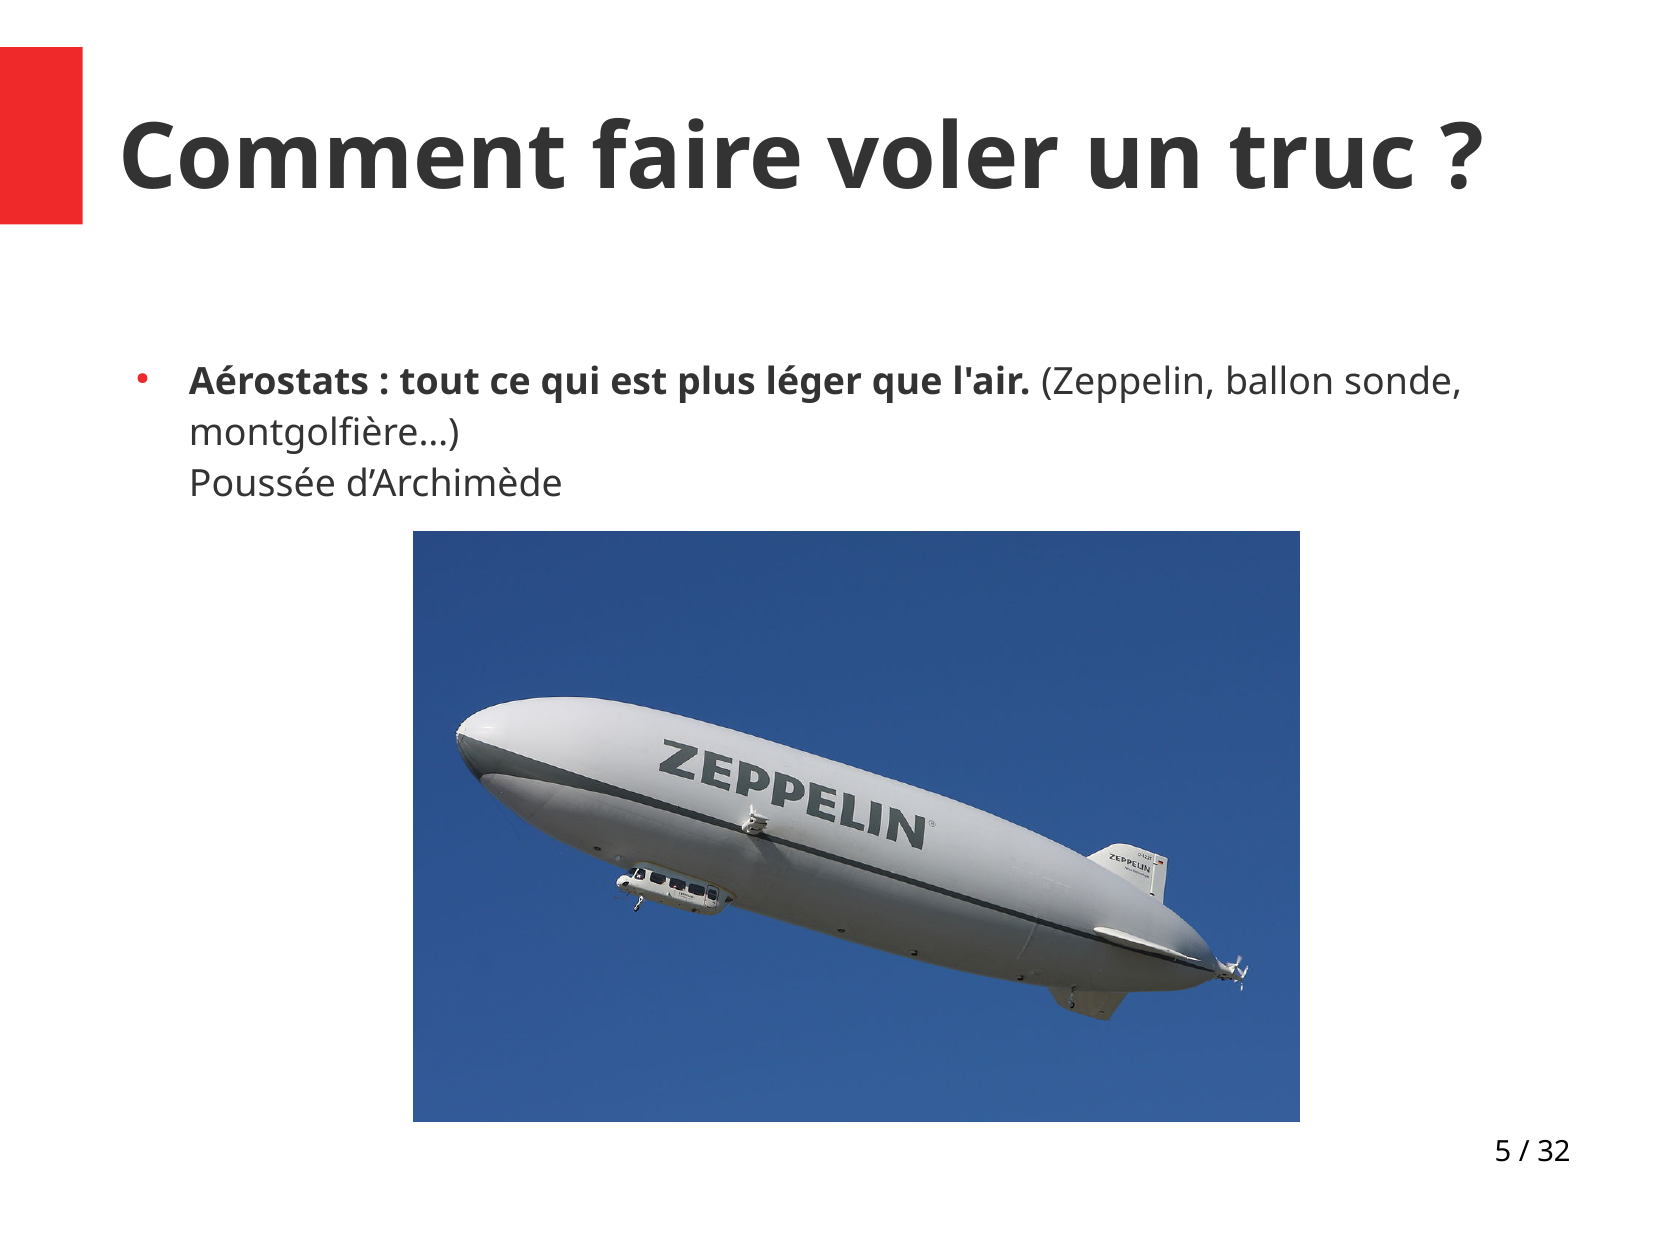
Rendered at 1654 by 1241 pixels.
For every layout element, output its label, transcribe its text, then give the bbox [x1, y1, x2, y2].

picture [413, 531, 1300, 1123]
title Comment faire voler un truc ? [118, 49, 1571, 257]
list Aérostats : tout ce qui est plus léger que l'air. (Zeppelin, ballon sonde, montgolfière…) Poussée d’Archimède [118, 354, 1536, 1074]
